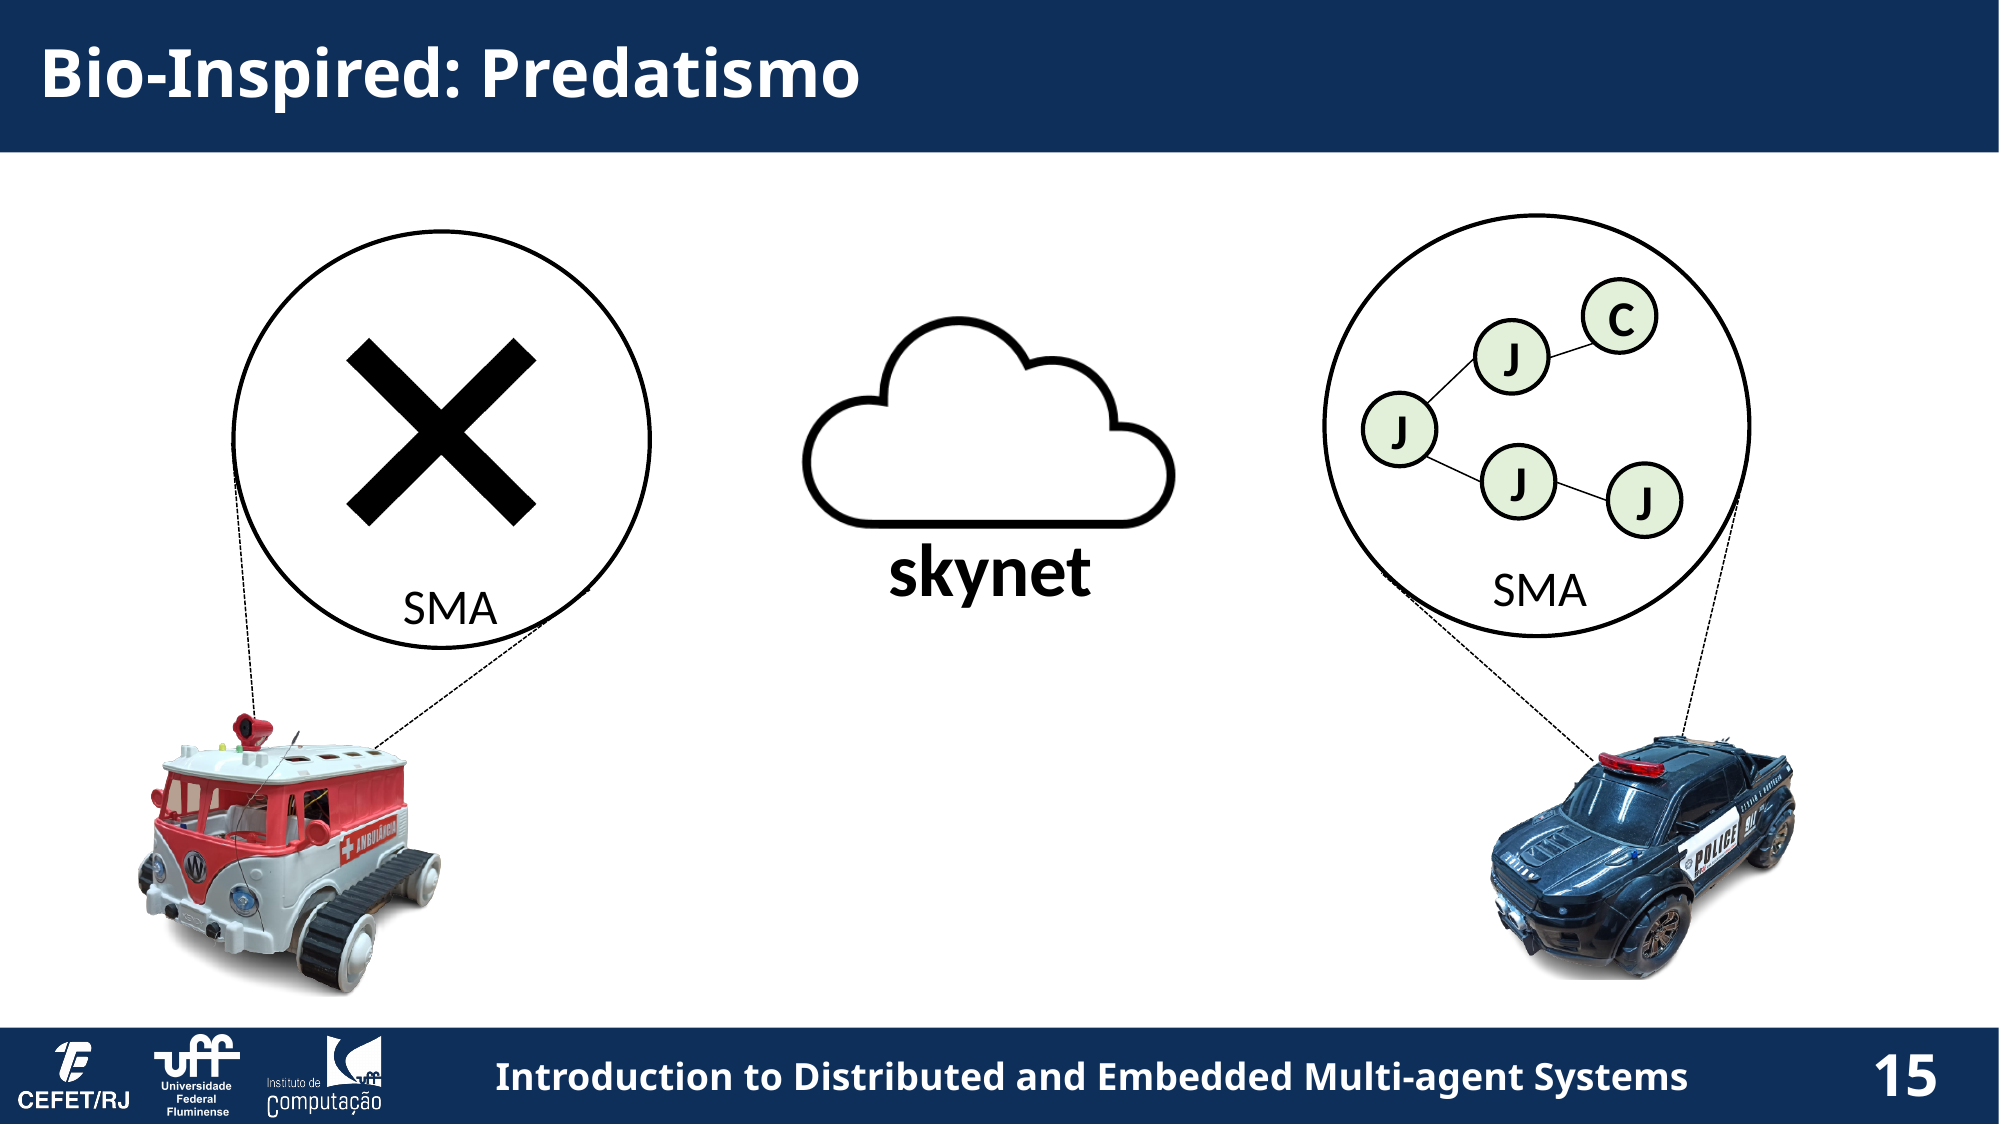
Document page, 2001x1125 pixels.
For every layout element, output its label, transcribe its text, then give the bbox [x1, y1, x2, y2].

text_box [392, 642, 491, 648]
picture [1485, 733, 1800, 980]
picture [265, 1033, 383, 1118]
picture [312, 304, 570, 560]
text_box J [1607, 463, 1682, 537]
text_box J [1481, 444, 1556, 519]
text_box [1324, 215, 1750, 637]
picture [132, 711, 446, 997]
picture [153, 1033, 241, 1121]
text_box SMA [1477, 549, 1603, 625]
text_box C [1582, 279, 1657, 353]
picture [777, 210, 1202, 635]
picture [18, 1021, 129, 1125]
text_box SMA [388, 566, 513, 642]
text_box J [1362, 392, 1437, 467]
text_box [233, 231, 650, 641]
text_box J [1475, 320, 1549, 394]
text_box Bio-Inspired: Predatismo [25, 23, 1999, 119]
